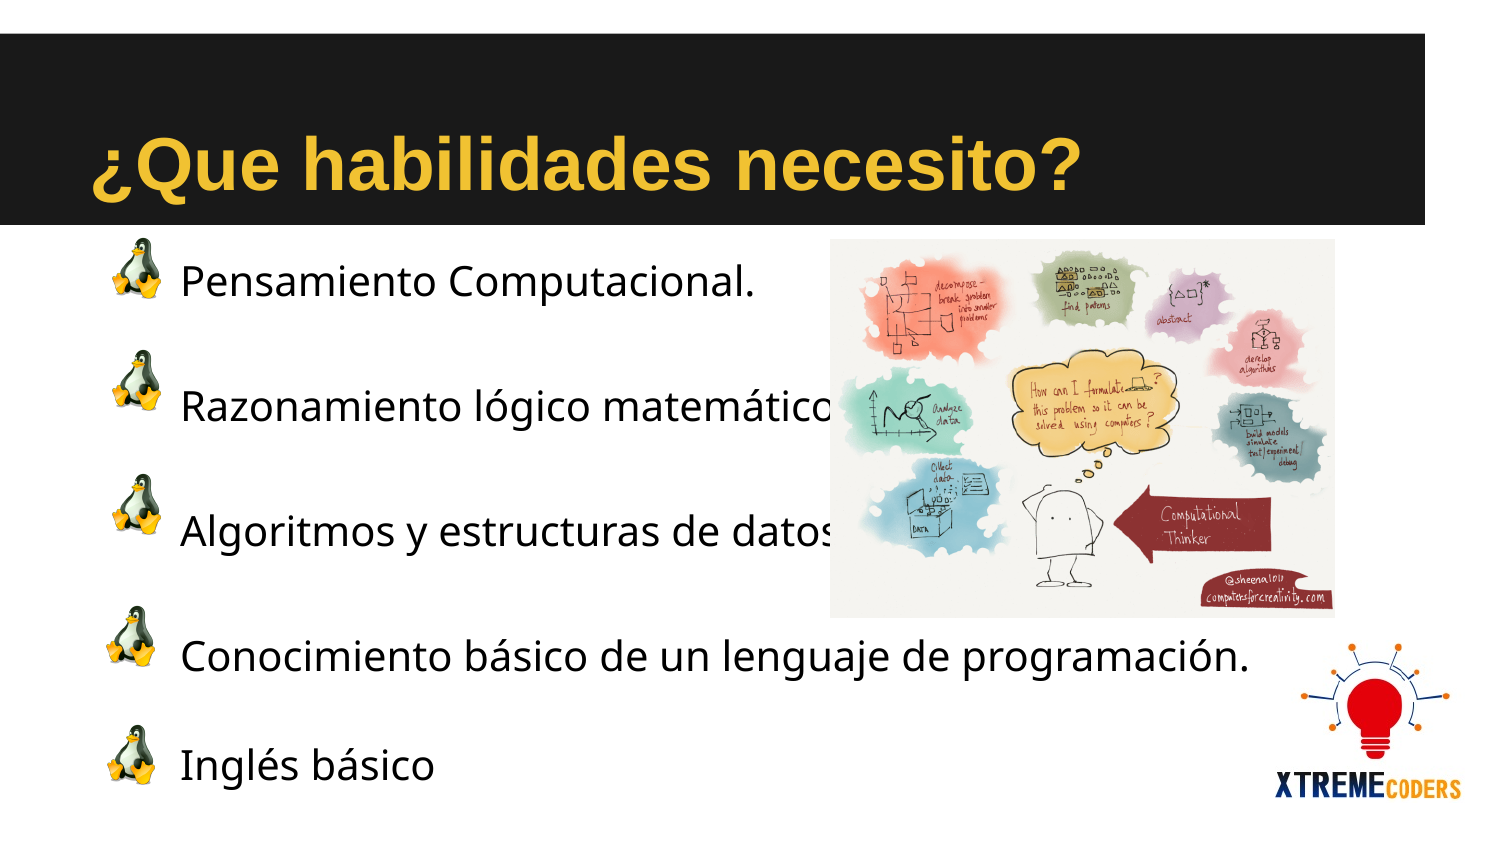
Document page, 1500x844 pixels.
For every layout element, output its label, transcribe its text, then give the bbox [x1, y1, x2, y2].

picture [105, 473, 167, 535]
picture [105, 237, 167, 299]
picture [830, 239, 1335, 618]
picture [105, 349, 167, 411]
picture [1275, 640, 1465, 804]
text_box ¿Que habilidades necesito? [74, 33, 1425, 221]
text_box Pensamiento Computacional. Razonamiento lógico matemático. Algoritmos y estructuras de datos. Conocimiento básico de un lenguaje de programación. Inglés básico [165, 239, 1425, 808]
picture [100, 724, 161, 786]
picture [99, 605, 161, 667]
